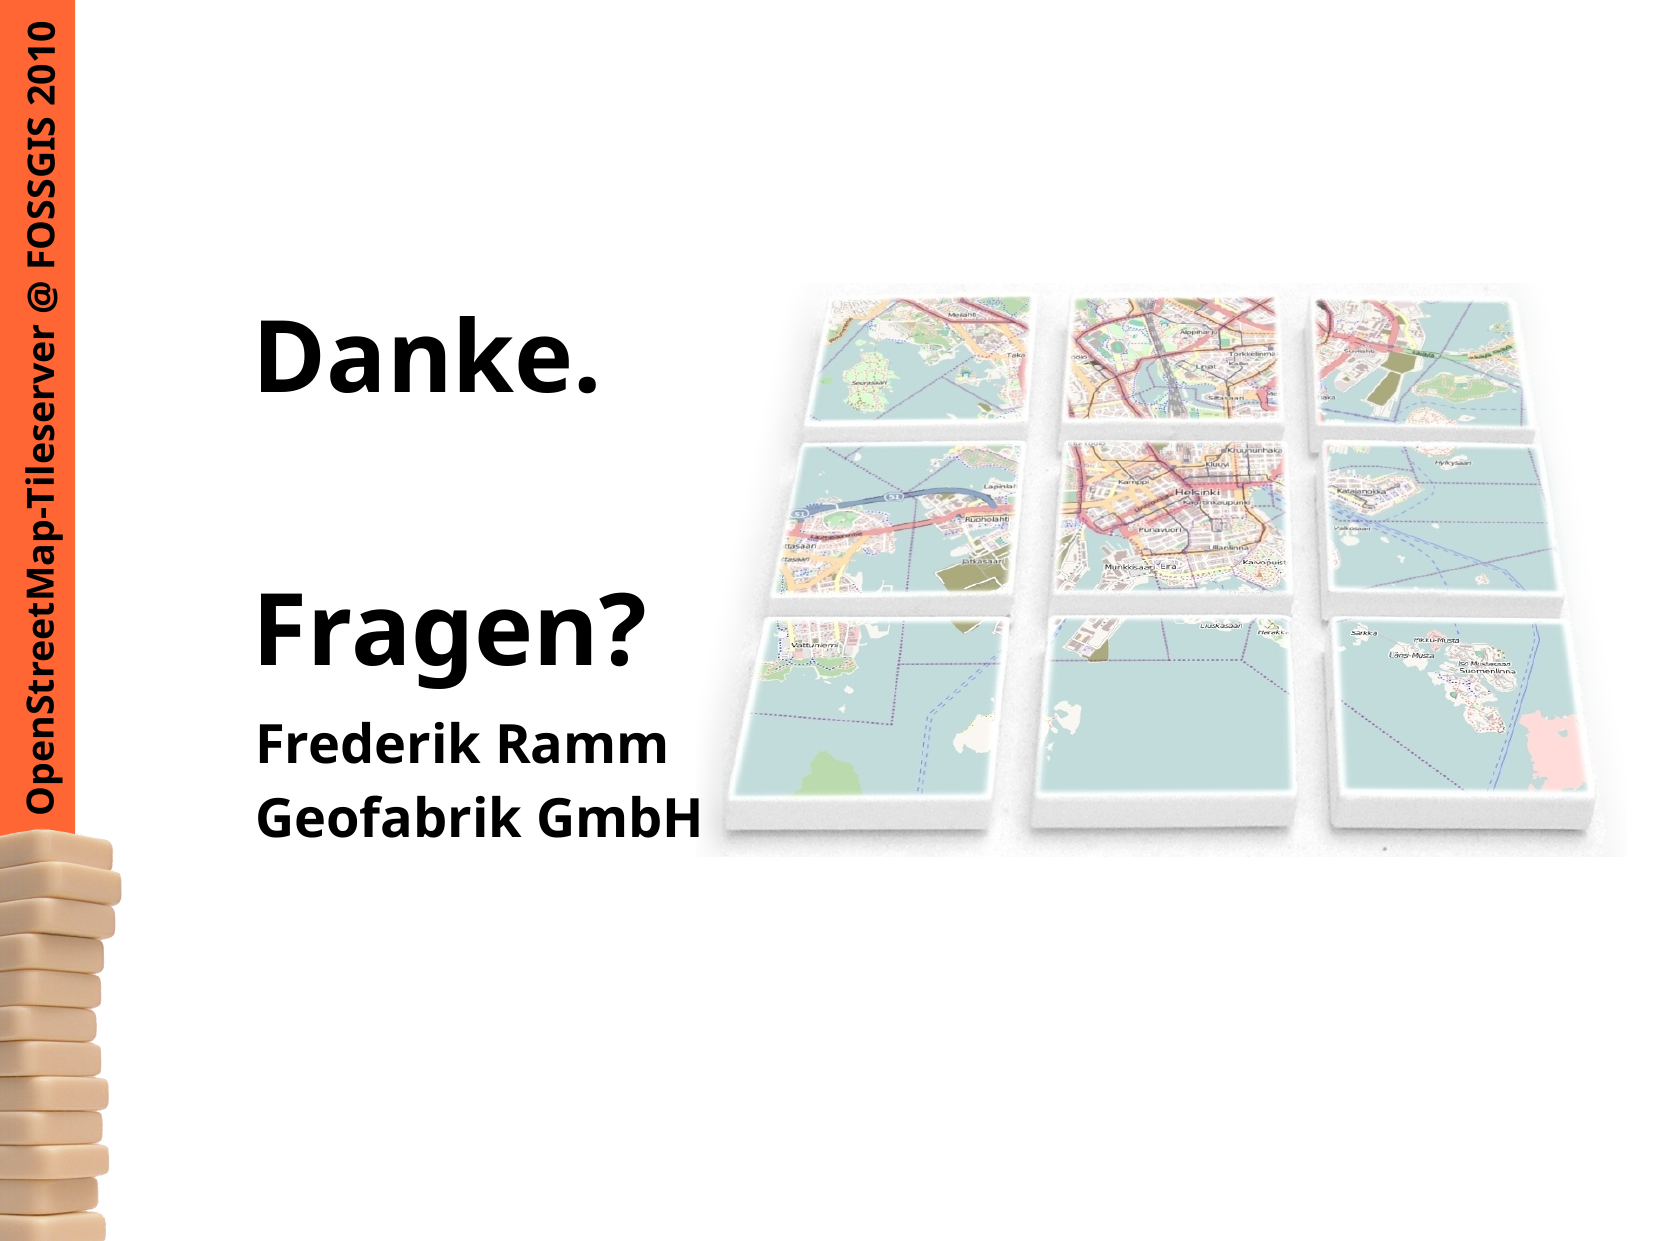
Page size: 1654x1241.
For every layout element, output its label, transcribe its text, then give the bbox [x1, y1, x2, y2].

picture [0, 816, 133, 1241]
text_box Danke. Fragen? [238, 278, 1401, 641]
text_box Frederik Ramm Geofabrik GmbH [240, 698, 729, 839]
picture [696, 283, 1627, 857]
